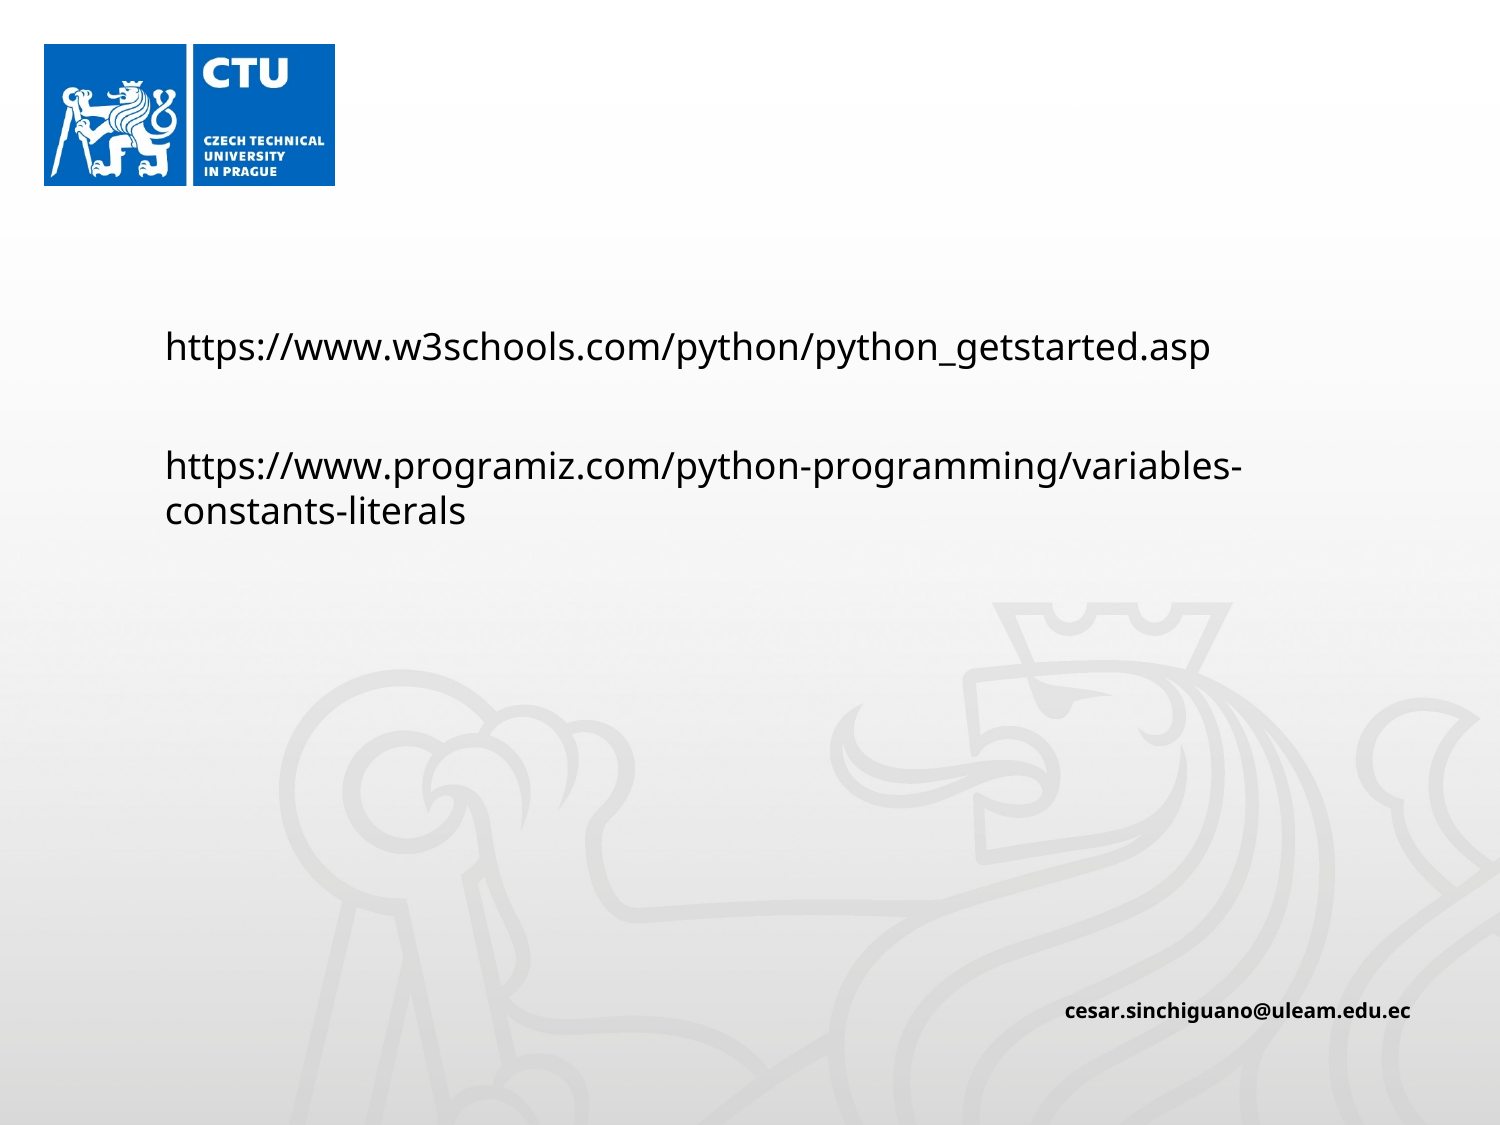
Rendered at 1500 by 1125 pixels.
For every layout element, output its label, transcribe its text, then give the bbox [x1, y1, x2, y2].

picture [0, 0, 1500, 1125]
text_box https://www.w3schools.com/python/python_getstarted.asp [150, 315, 1286, 376]
text_box https://www.programiz.com/python-programming/variables-constants-literals [150, 435, 1291, 540]
text_box cesar.sinchiguano@uleam.edu.ec [1050, 990, 1486, 1101]
